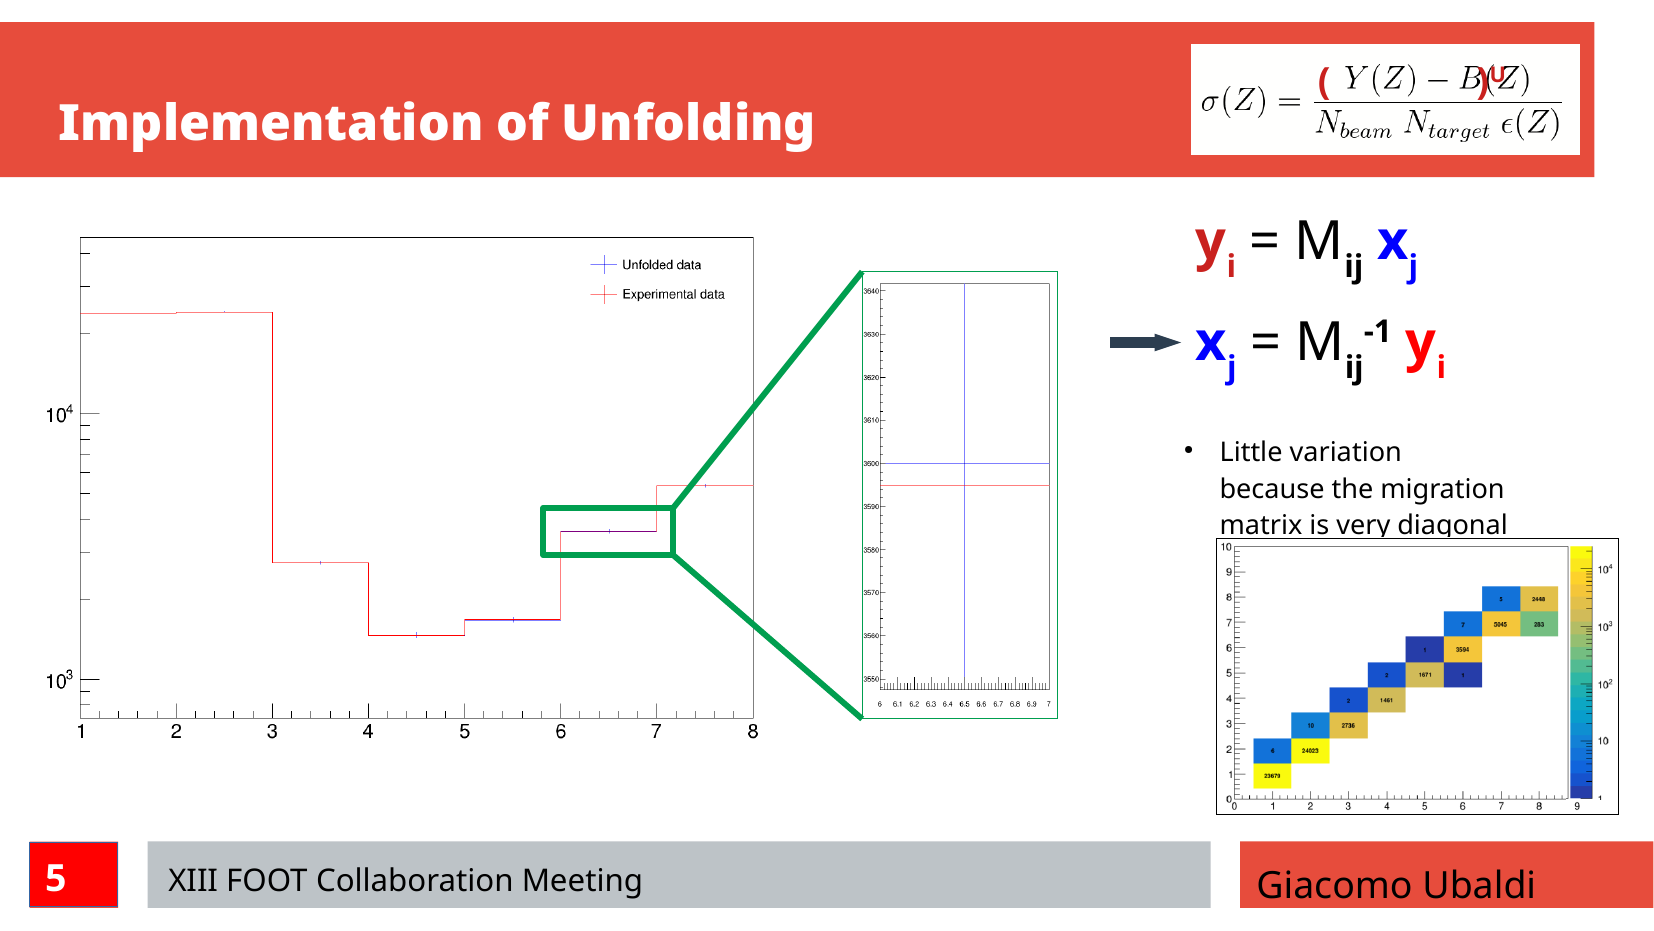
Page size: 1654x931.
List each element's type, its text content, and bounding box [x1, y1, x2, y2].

picture [676, 351, 804, 663]
text_box 5 [30, 844, 86, 903]
text_box XIII FOOT Collaboration Meeting [153, 850, 956, 914]
text_box xj = Mij-1 yi [1181, 361, 1642, 462]
text_box [29, 842, 118, 907]
picture [546, 511, 670, 552]
text_box Little variation because the migration matrix is very diagonal [1169, 425, 1572, 543]
text_box Giacomo Ubaldi [1241, 850, 1568, 910]
text_box [1191, 44, 1580, 155]
text_box ( )U [1303, 47, 1581, 106]
text_box yi = Mij xj [1181, 194, 1642, 361]
picture [1201, 64, 1562, 142]
picture [1216, 537, 1619, 815]
title Implementation of Unfolding [59, 44, 1595, 156]
picture [862, 271, 1058, 719]
picture [35, 214, 804, 768]
